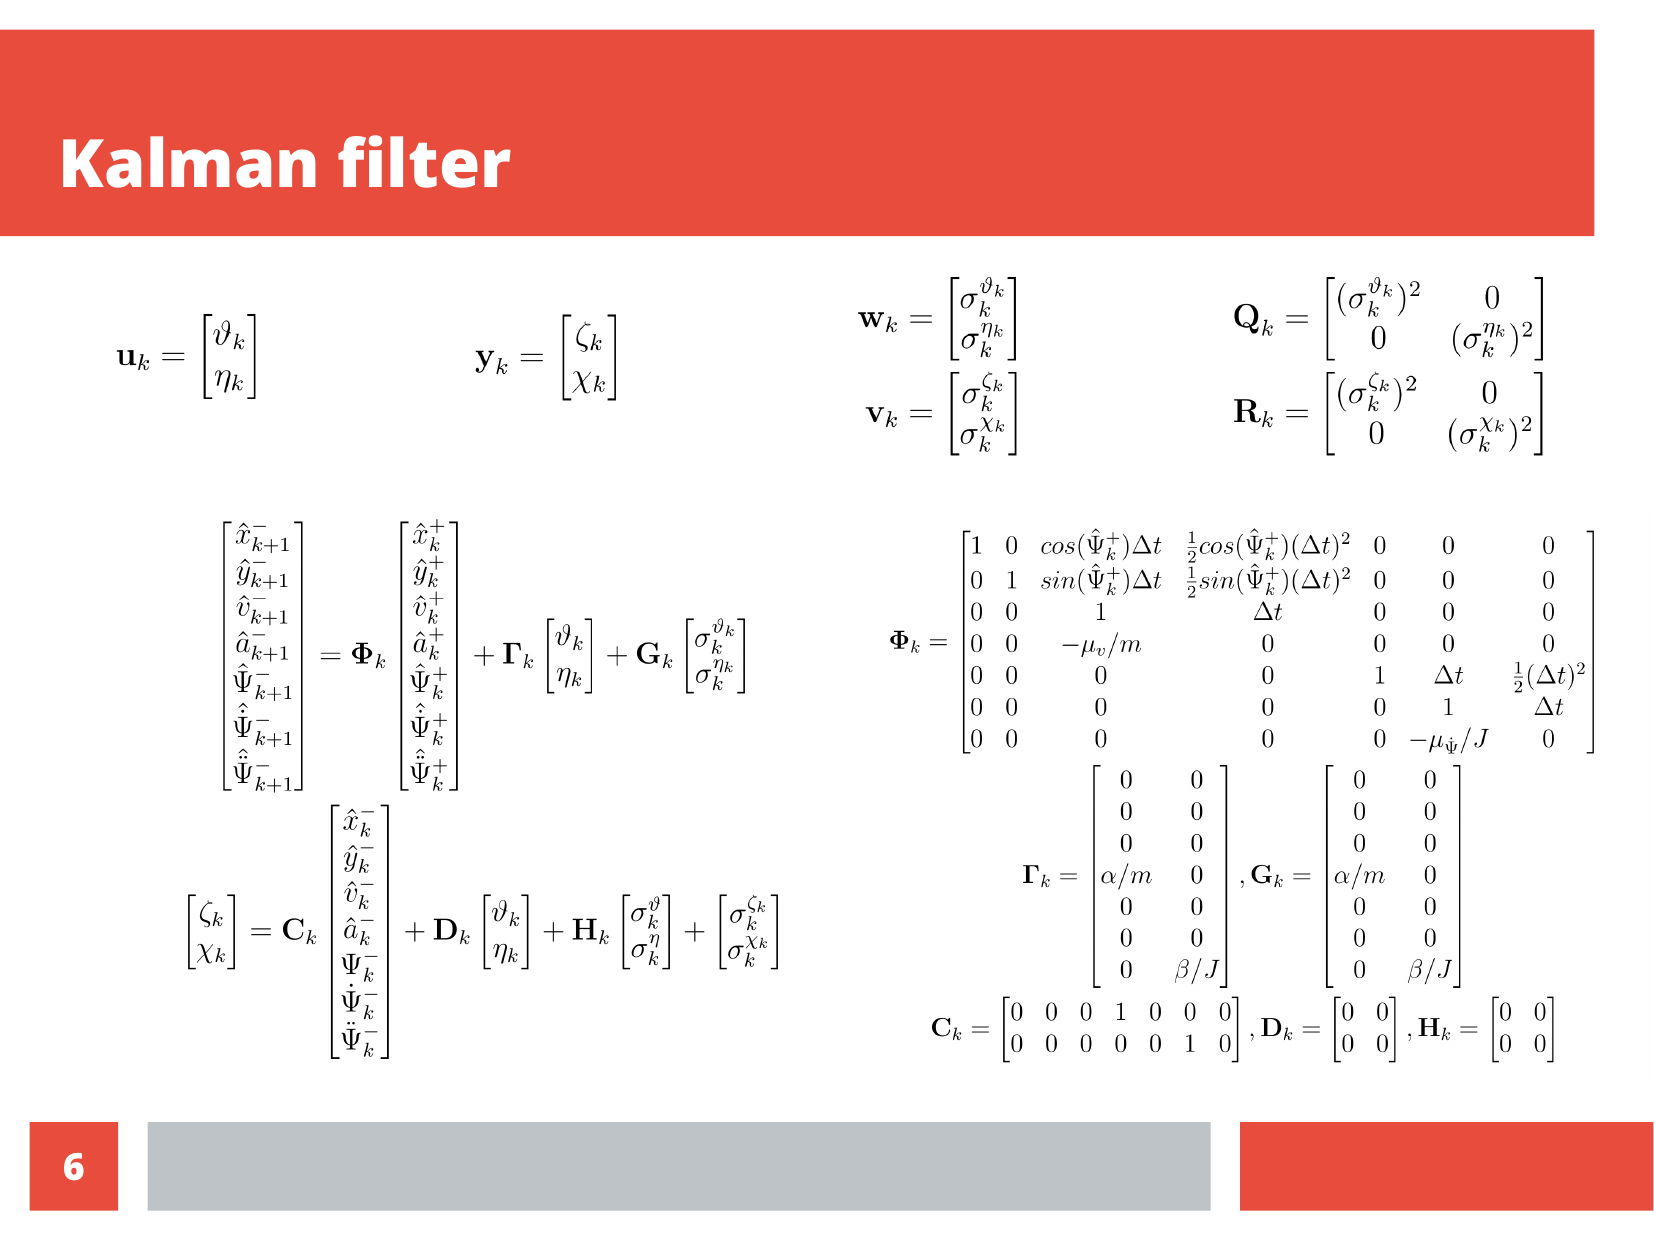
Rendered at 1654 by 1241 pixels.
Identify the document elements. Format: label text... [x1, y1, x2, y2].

picture [437, 284, 661, 426]
title Kalman filter [59, 59, 1595, 207]
picture [0, 243, 1654, 1079]
picture [90, 297, 285, 421]
